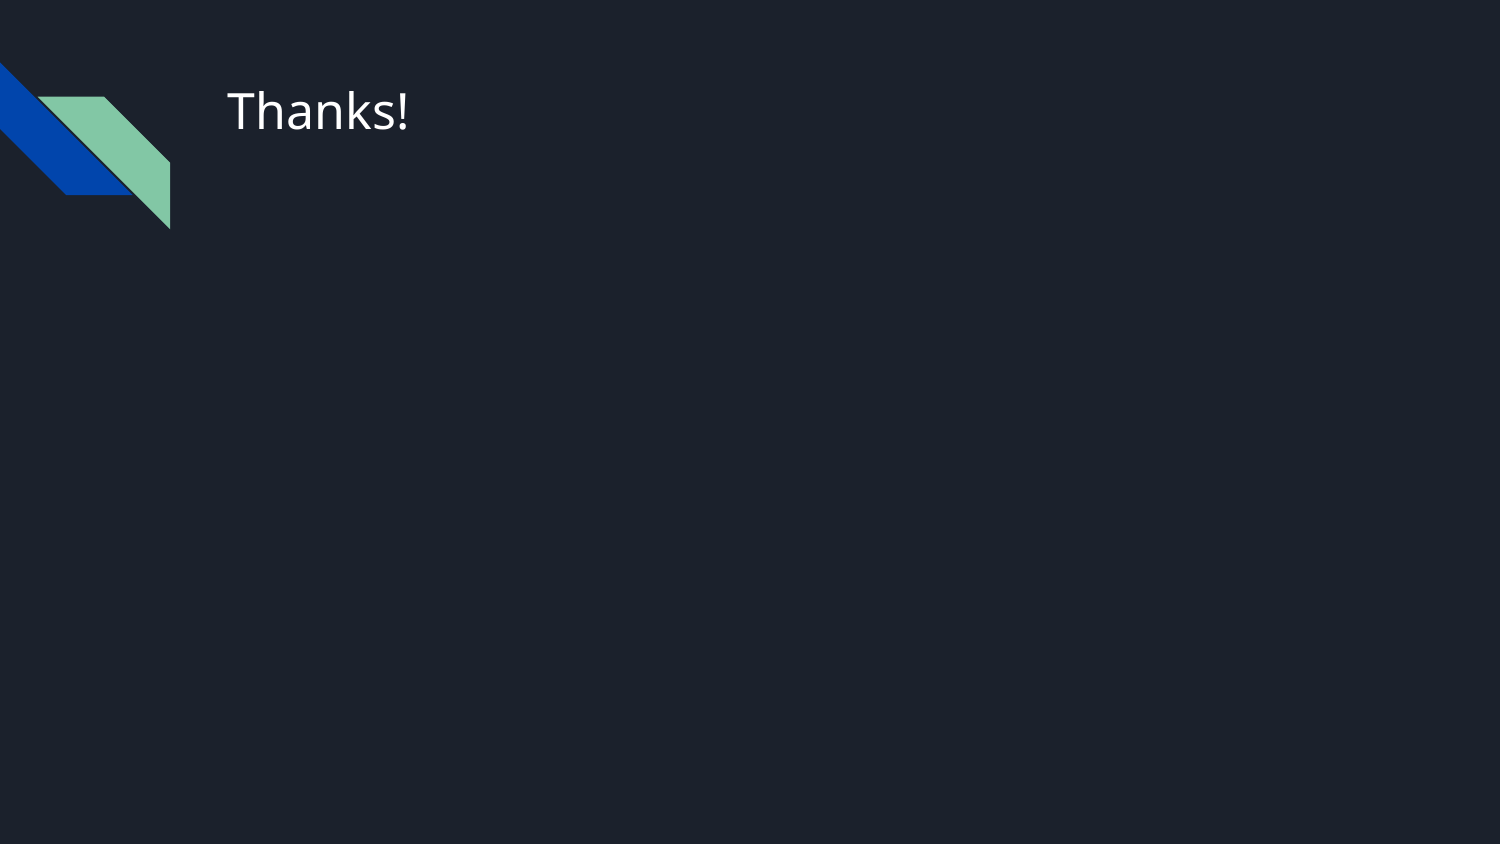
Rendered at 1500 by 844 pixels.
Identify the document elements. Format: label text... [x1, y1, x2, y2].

title Thanks! [212, 64, 1368, 215]
